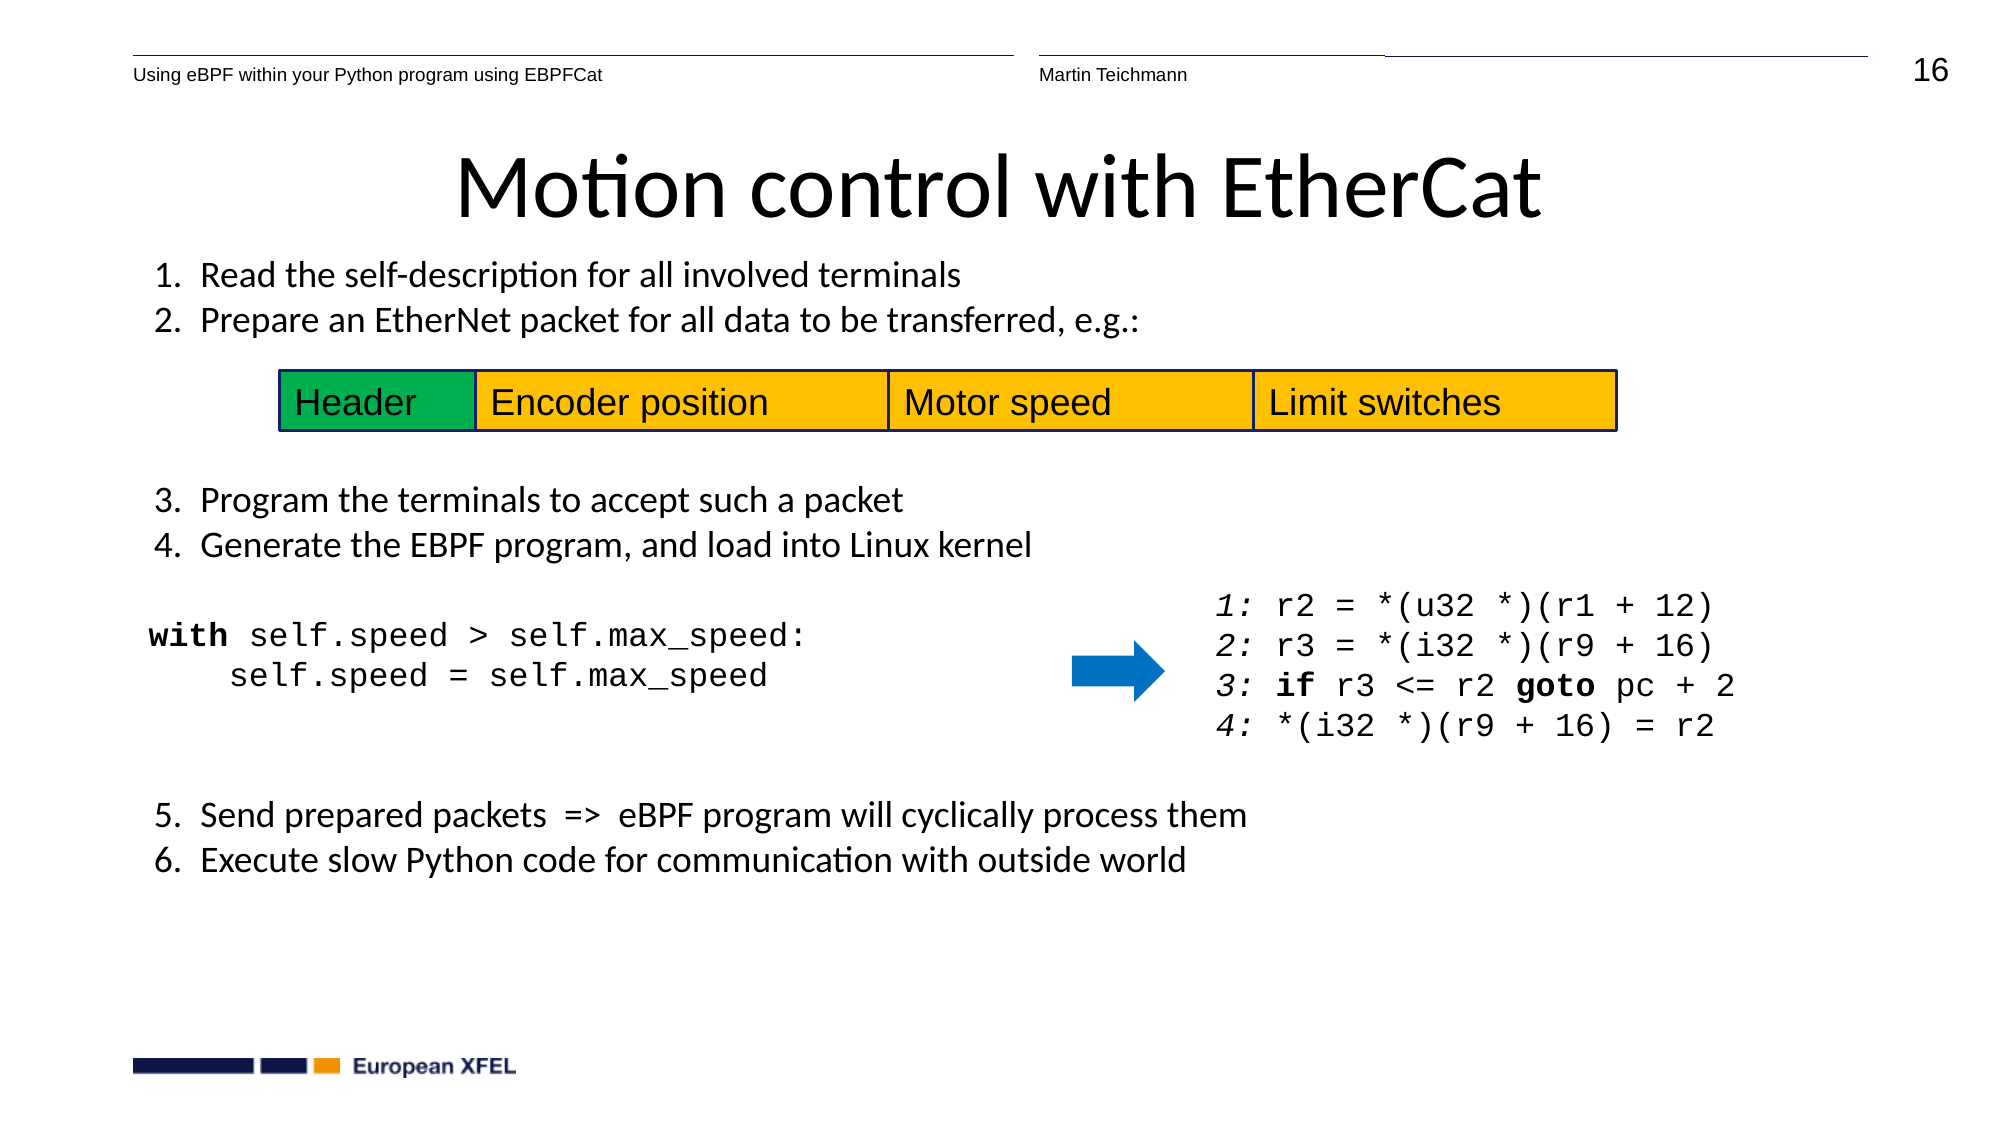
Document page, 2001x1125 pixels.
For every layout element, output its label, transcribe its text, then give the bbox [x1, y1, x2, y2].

text_box Encoder position [475, 370, 888, 431]
text_box Motor speed [888, 370, 1253, 431]
text_box Read the self-description for all involved terminals Prepare an EtherNet packet for all data to be transferred, e.g.: Program the terminals to accept such a packet Generate the EBPF program, and load into Linux kernel Send prepared packets => eBPF program will cyclically process them Execute slow Python code for communication with outside world [133, 236, 1866, 606]
text_box Header [279, 370, 475, 431]
text_box Read the self-description for all involved terminals Prepare an EtherNet packet for all data to be transferred, e.g.: Program the terminals to accept such a packet Generate the EBPF program, and load into Linux kernel Send prepared packets => eBPF program will cyclically process them Execute slow Python code for communication with outside world [133, 701, 1866, 969]
text_box 1: r2 = *(u32 *)(r1 + 12) 2: r3 = *(i32 *)(r9 + 16) 3: if r3 <= r2 goto pc + 2 4: *(i32 *)(r9 + 16) = r2 [1200, 575, 2000, 751]
text_box Limit switches [1253, 370, 1617, 431]
title Motion control with EtherCat [133, 116, 1866, 236]
text_box [1071, 640, 1165, 702]
text_box with self.speed > self.max_speed: self.speed = self.max_speed [133, 606, 1201, 701]
picture [133, 1058, 516, 1078]
